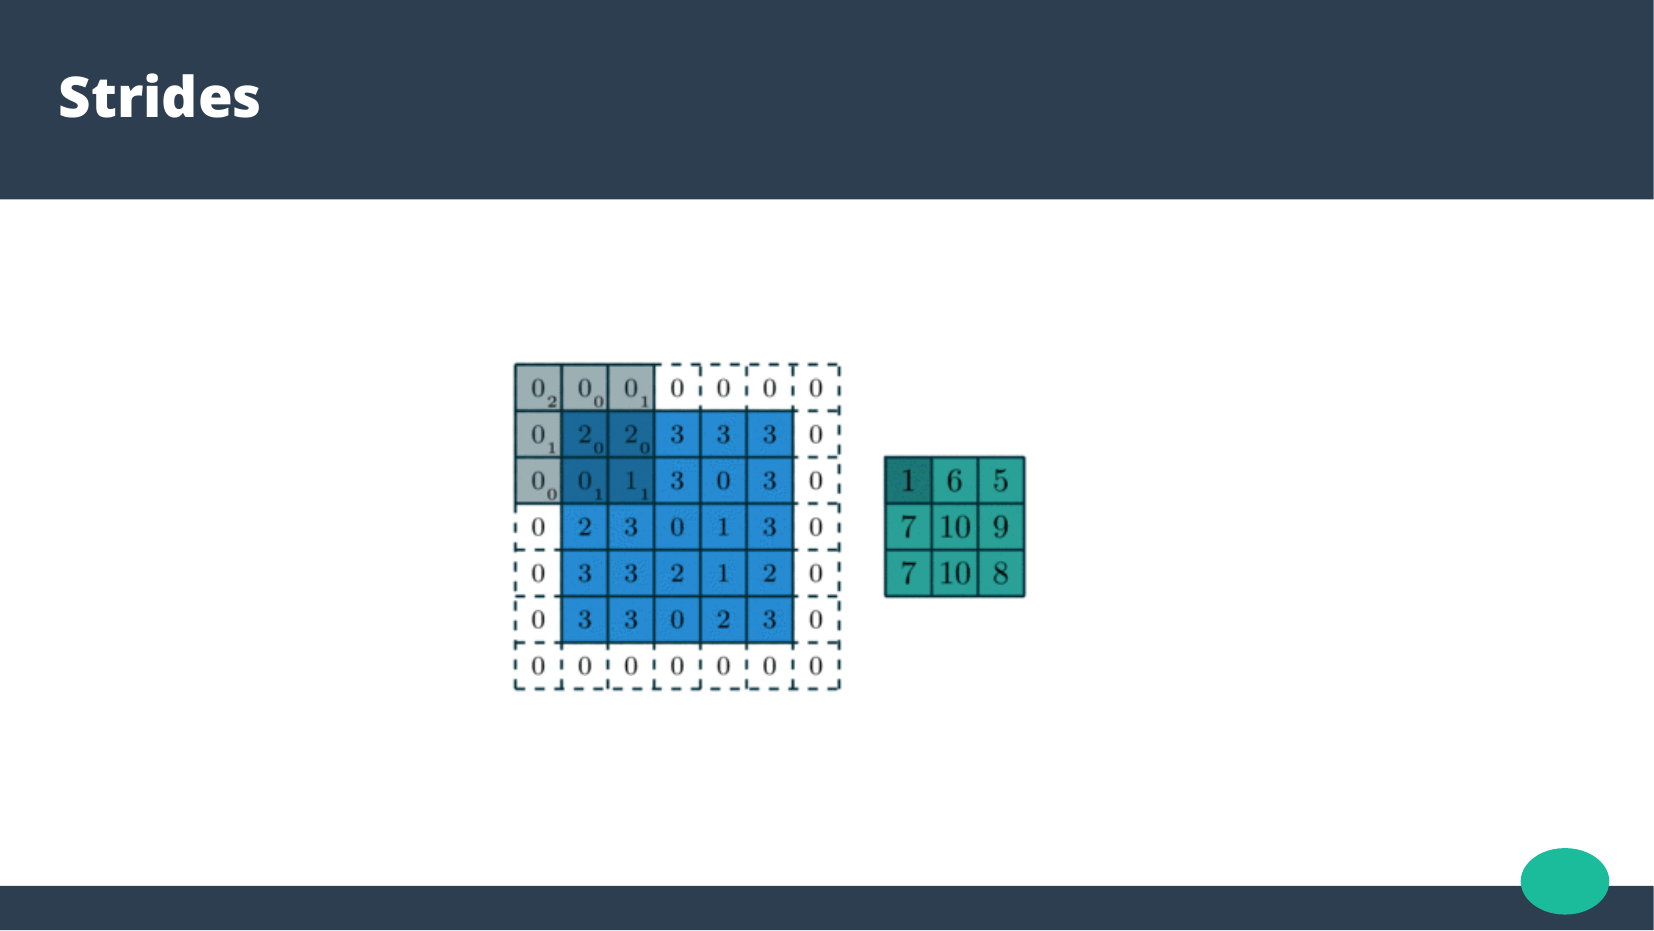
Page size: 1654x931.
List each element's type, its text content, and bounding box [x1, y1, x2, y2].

picture [460, 309, 1080, 745]
title Strides [59, 37, 1595, 155]
